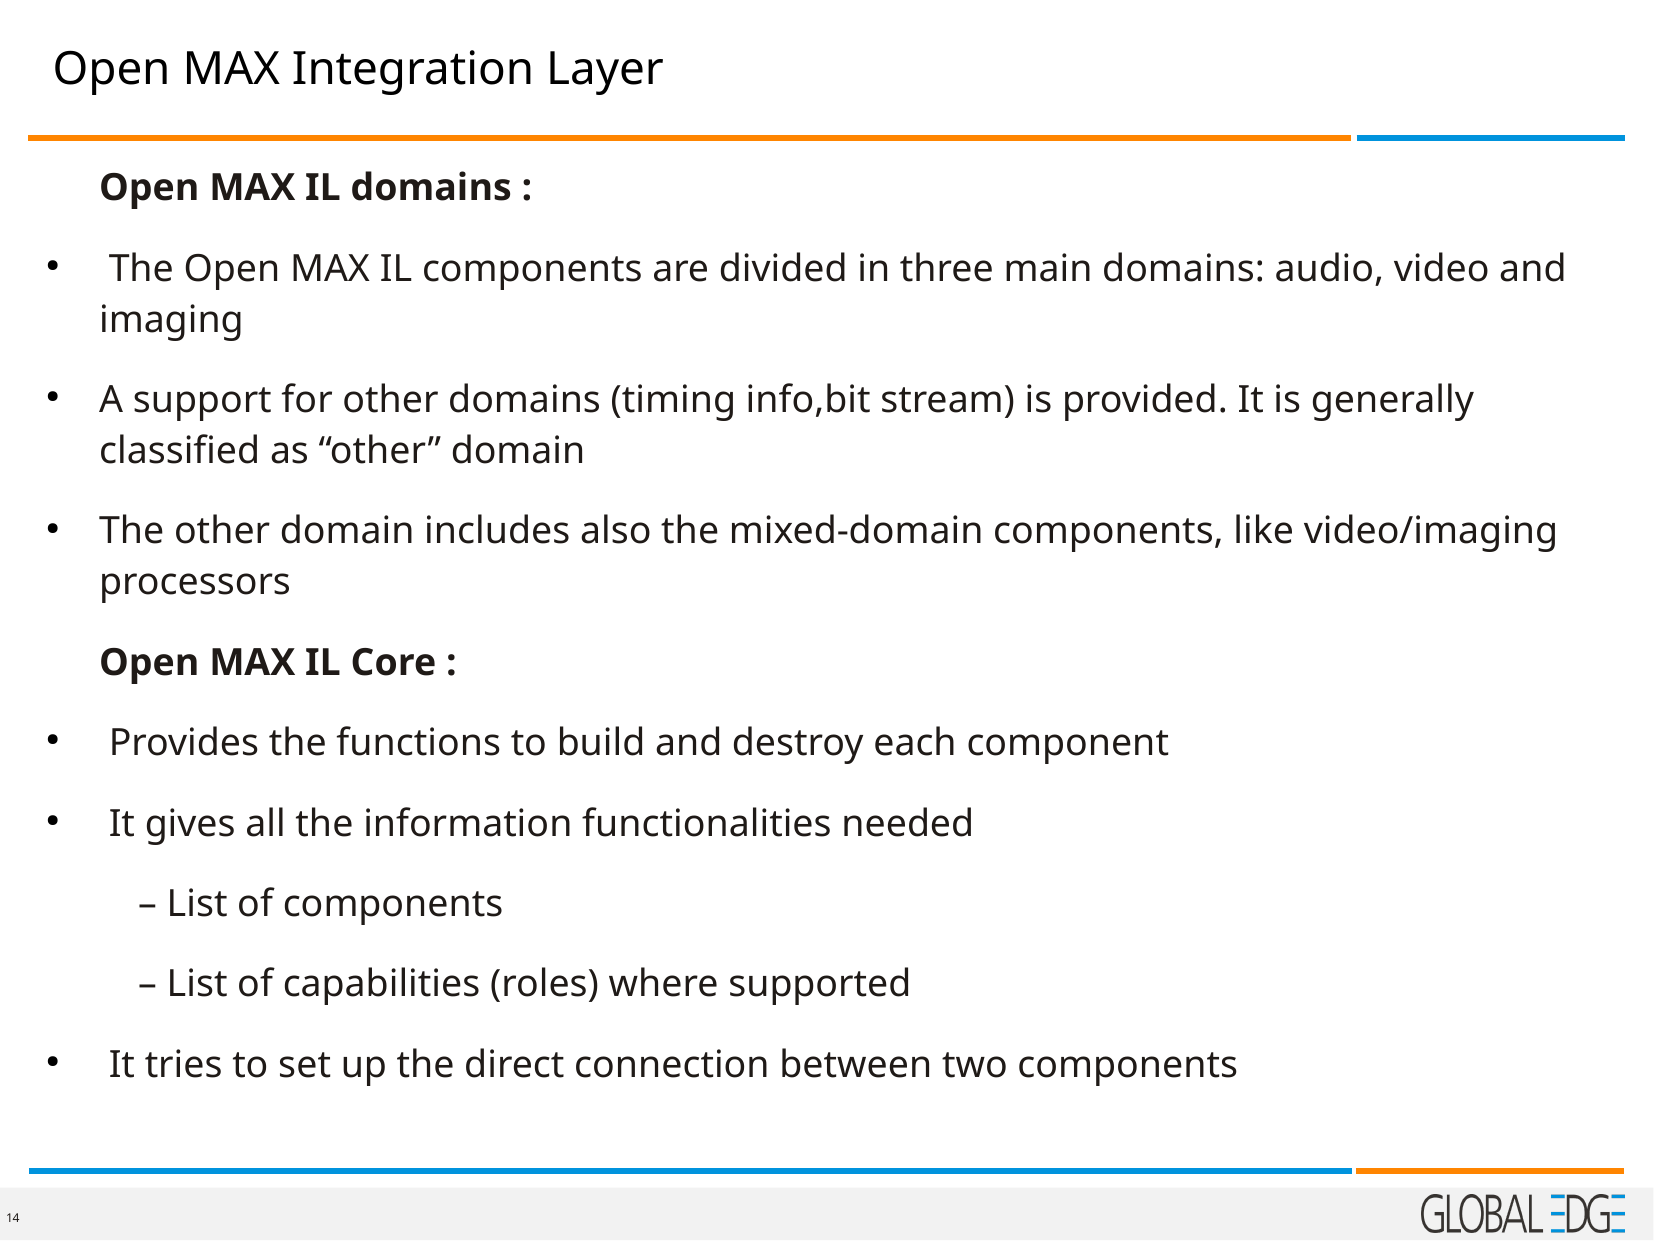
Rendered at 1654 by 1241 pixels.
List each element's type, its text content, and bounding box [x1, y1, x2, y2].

title Open MAX Integration Layer [17, 18, 1499, 115]
list Open MAX IL domains : The Open MAX IL components are divided in three main domains: audio, video and imaging A support for other domains (timing info,bit stream) is provided. It is generally classified as “other” domain The other domain includes also the mixed-domain components, like video/imaging processors Open MAX IL Core : Provides the functions to build and destroy each component It gives all the information functionalities needed – List of components – List of capabilities (roles) where supported It tries to set up the direct connection between two components [28, 160, 1625, 1153]
picture [1421, 1194, 1625, 1233]
